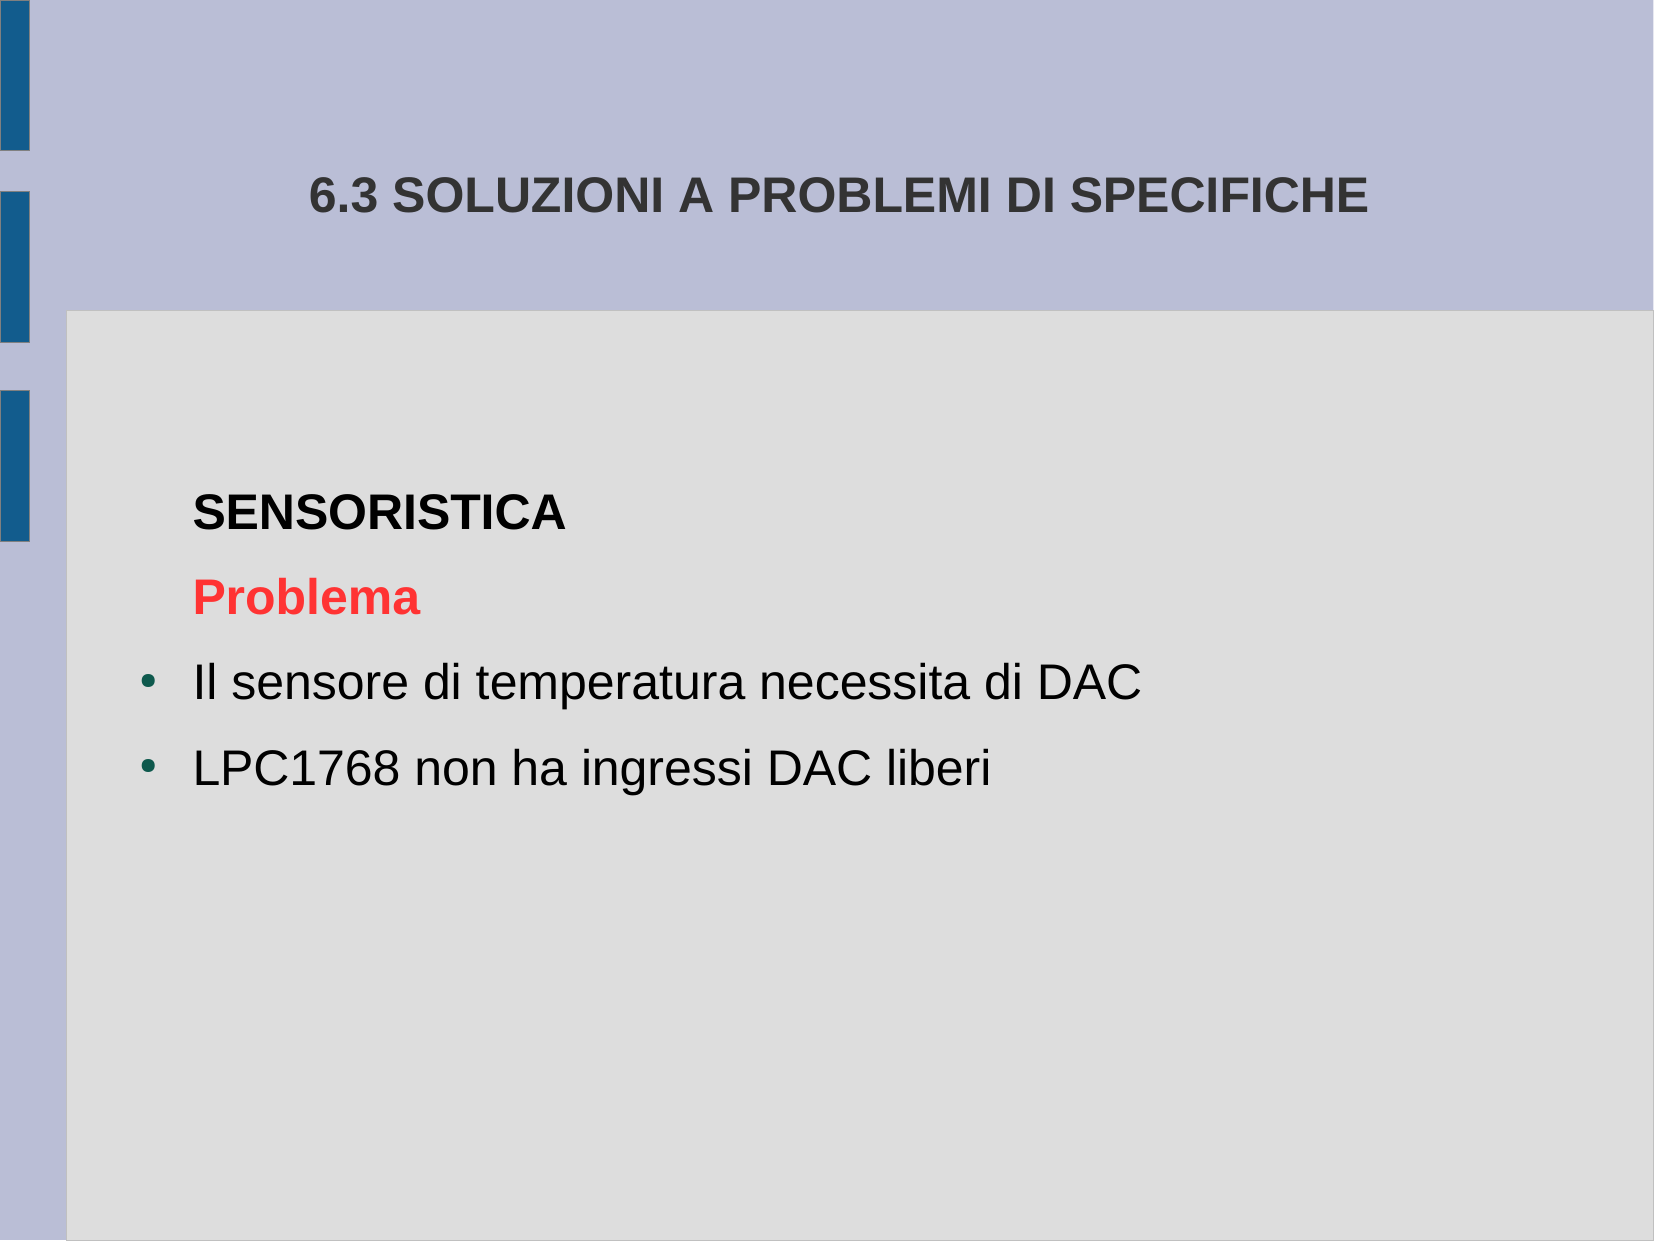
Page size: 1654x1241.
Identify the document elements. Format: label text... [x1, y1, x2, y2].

list SENSORISTICA Problema Il sensore di temperatura necessita di DAC LPC1768 non ha ingressi DAC liberi [121, 483, 1534, 848]
title 6.3 SOLUZIONI A PROBLEMI DI SPECIFICHE [121, 91, 1534, 299]
